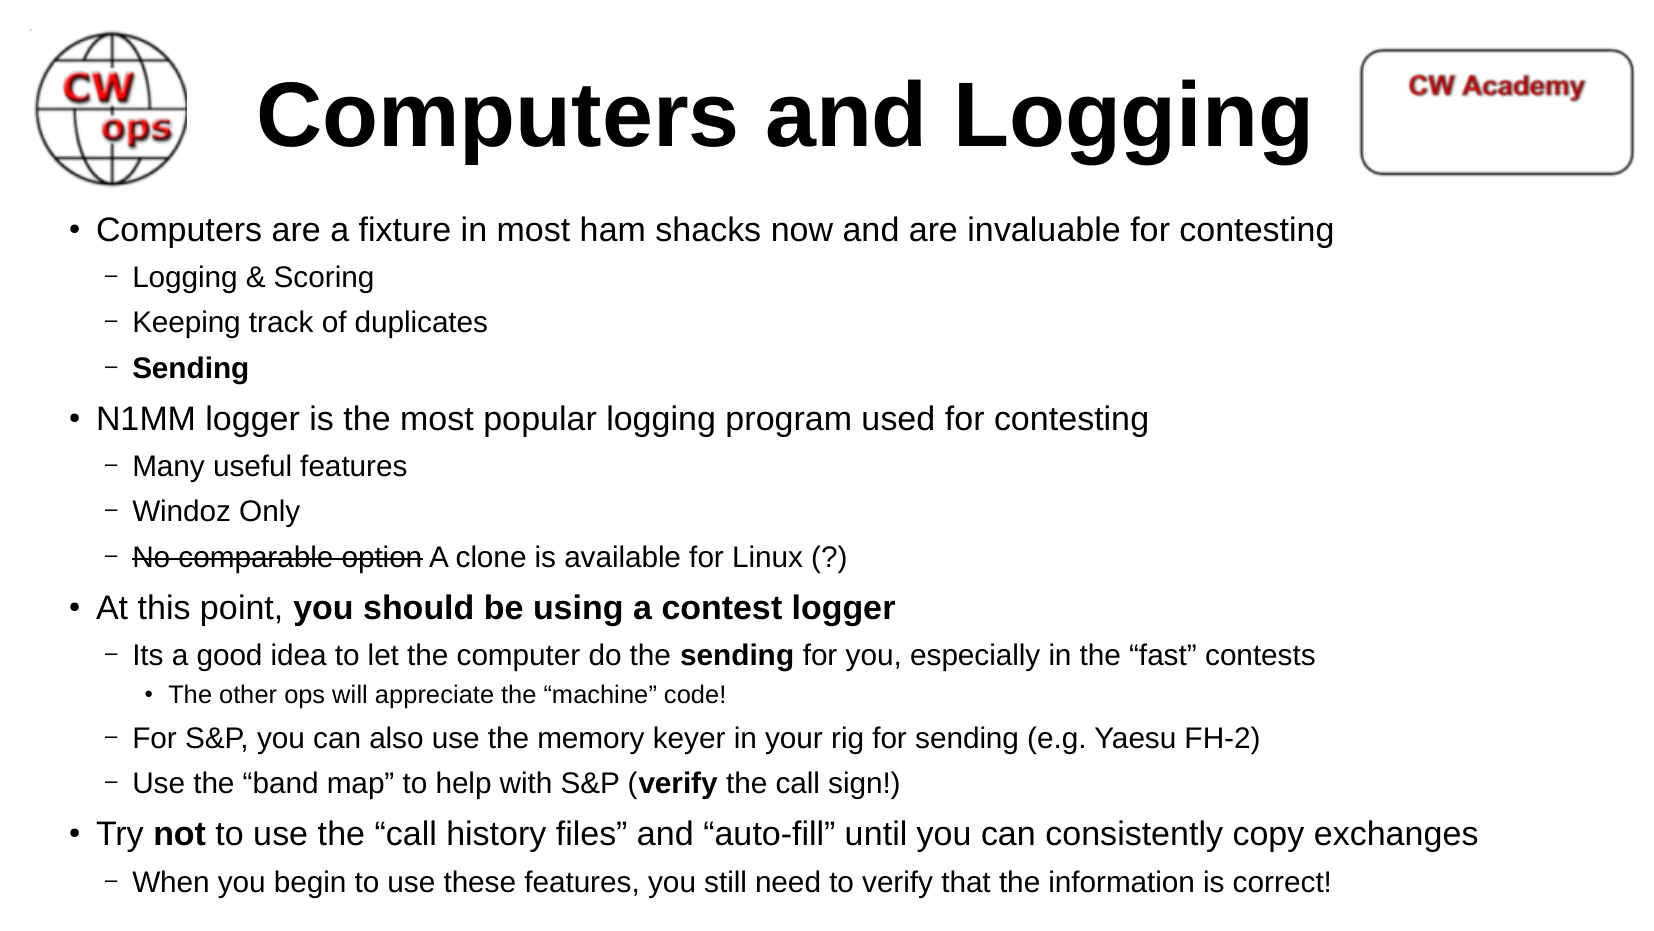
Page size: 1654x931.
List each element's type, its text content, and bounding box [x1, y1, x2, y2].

title Computers and Logging [41, 37, 1531, 193]
picture [1531, 37, 1640, 186]
picture [30, 29, 187, 180]
list Computers are a fixture in most ham shacks now and are invaluable for contesting Logging & Scoring Keeping track of duplicates Sending N1MM logger is the most popular logging program used for contesting Many useful features Windoz Only No comparable option A clone is available for Linux (?) At this point, you should be using a contest logger Its a good idea to let the computer do the sending for you, especially in the “fast” contests The other ops will appreciate the “machine” code! For S&P, you can also use the memory keyer in your rig for sending (e.g. Yaesu FH-2) Use the “band map” to help with S&P (verify the call sign!) Try not to use the “call history files” and “auto-fill” until you can consistently copy exchanges When you begin to use these features, you still need to verify that the information is correct! [60, 210, 1621, 901]
